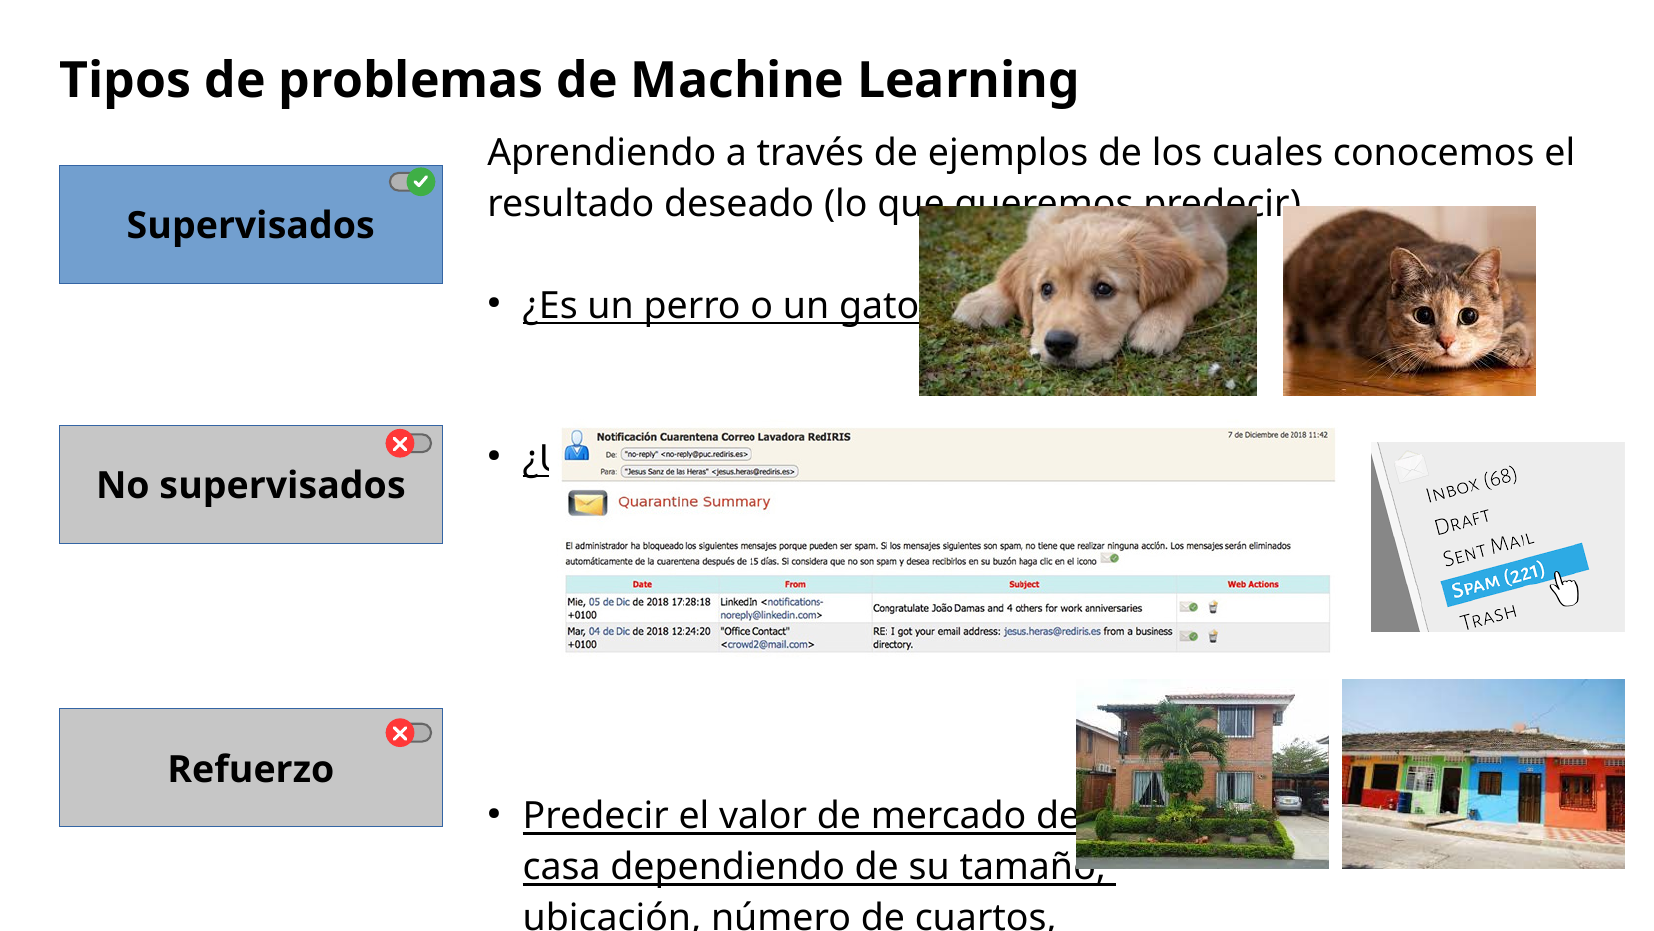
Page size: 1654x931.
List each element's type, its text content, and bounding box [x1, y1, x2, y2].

picture [1371, 442, 1625, 632]
text_box Refuerzo [59, 708, 443, 827]
text_box [386, 429, 432, 457]
picture [549, 419, 1359, 659]
picture [1076, 679, 1329, 869]
picture [919, 206, 1257, 396]
text_box No supervisados [59, 425, 443, 544]
text_box Aprendiendo a través de ejemplos de los cuales conocemos el resultado deseado (lo que queremos predecir) ¿Es un perro o un gato? ¿Un mail es spam o no lo es? Predecir el valor de mercado de una casa dependiendo de su tamaño, ubicación, número de cuartos, vecindario, etc... [472, 118, 1625, 848]
text_box Supervisados [59, 165, 443, 284]
picture [1342, 679, 1625, 869]
picture [1283, 206, 1536, 396]
text_box [386, 719, 432, 746]
text_box Tipos de problemas de Machine Learning [45, 40, 1152, 105]
text_box [389, 168, 435, 196]
